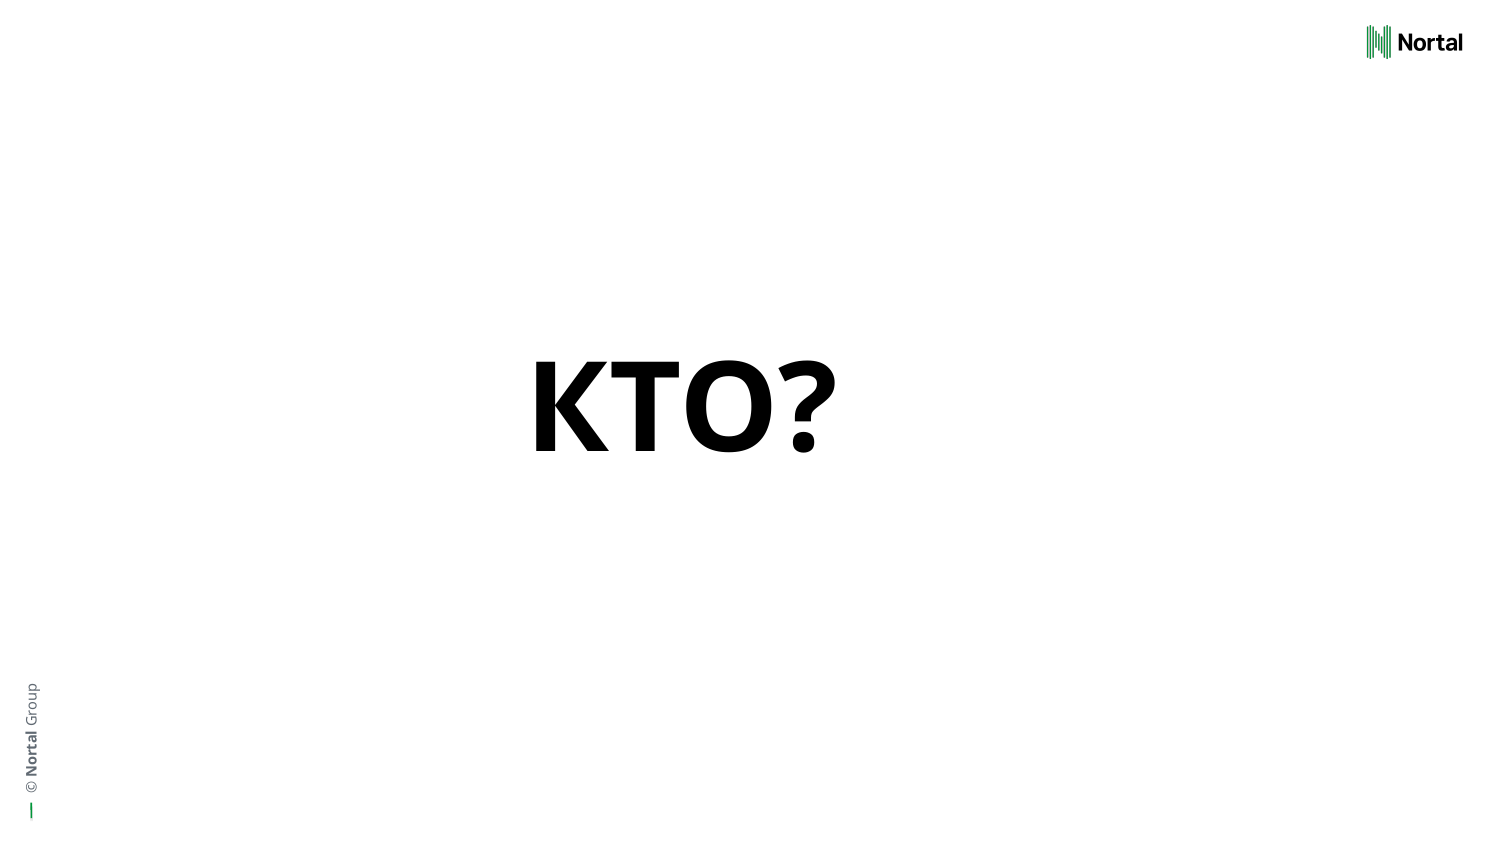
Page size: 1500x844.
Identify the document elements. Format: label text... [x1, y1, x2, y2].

title КТО? [525, 330, 916, 476]
